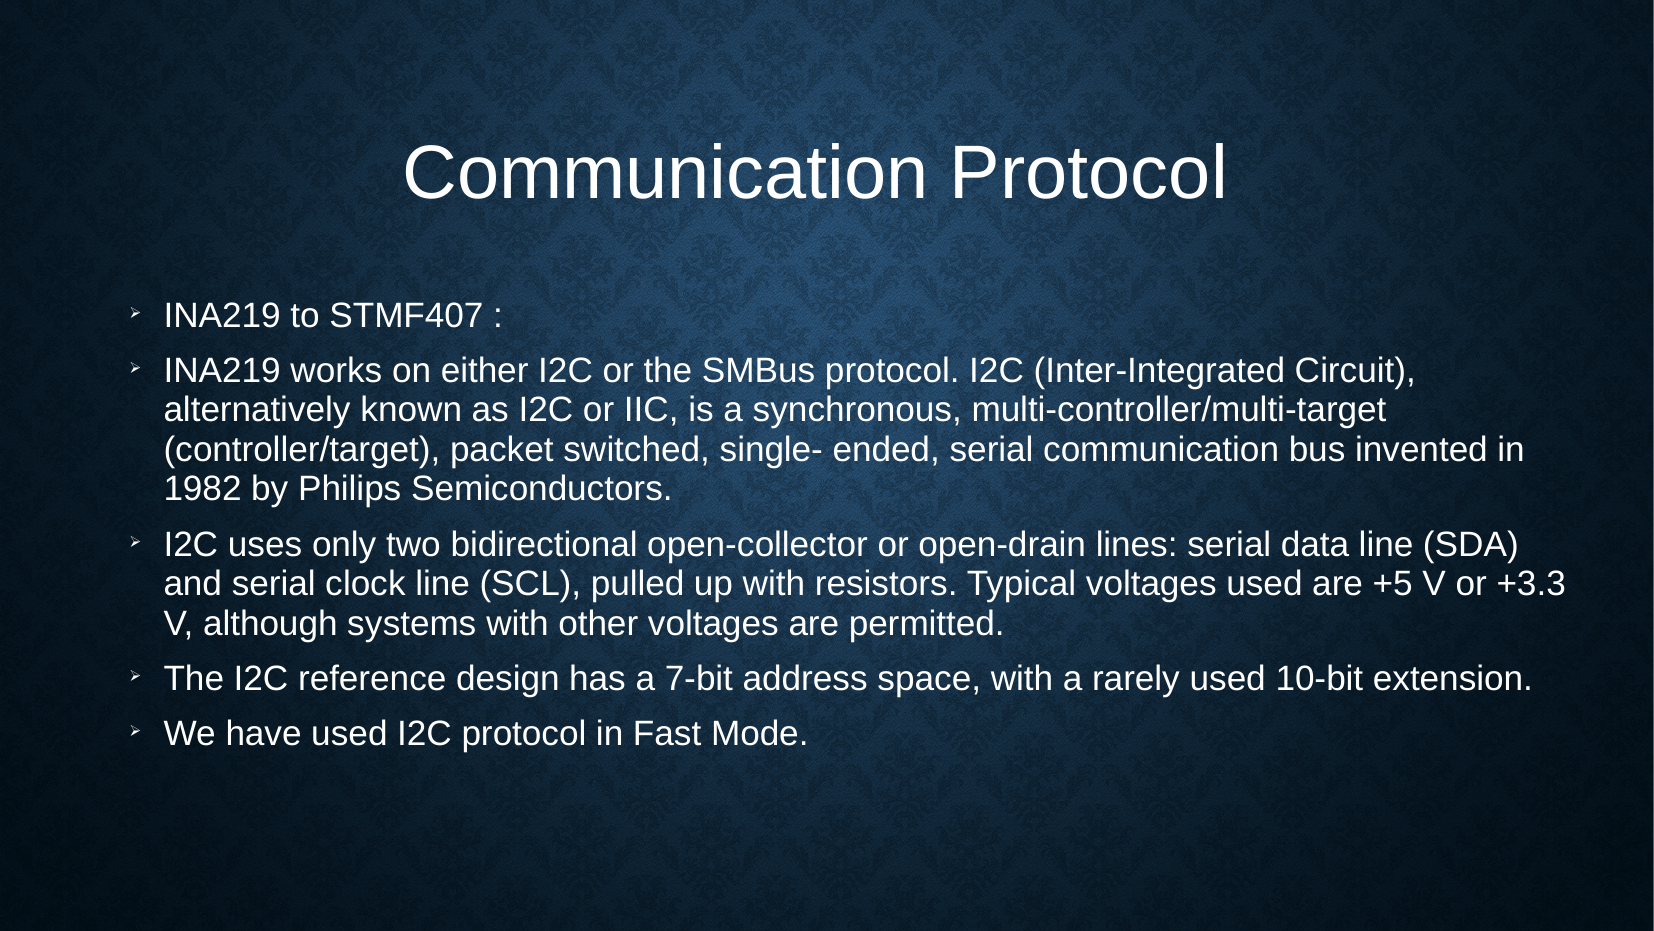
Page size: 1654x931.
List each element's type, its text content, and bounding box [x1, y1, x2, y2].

picture [0, 0, 1654, 931]
title Communication Protocol [123, 82, 1528, 263]
list INA219 to STMF407 : INA219 works on either I2C or the SMBus protocol. I2C (Inter-Integrated Circuit), alternatively known as I2C or IIC, is a synchronous, multi-controller/multi-target (controller/target), packet switched, single- ended, serial communication bus invented in 1982 by Philips Semiconductors. I2C uses only two bidirectional open-collector or open-drain lines: serial data line (SDA) and serial clock line (SCL), pulled up with resistors. Typical voltages used are +5 V or +3.3 V, although systems with other voltages are permitted. The I2C reference design has a 7-bit address space, with a rarely used 10-bit extension. We have used I2C protocol in Fast Mode. [118, 295, 1571, 757]
